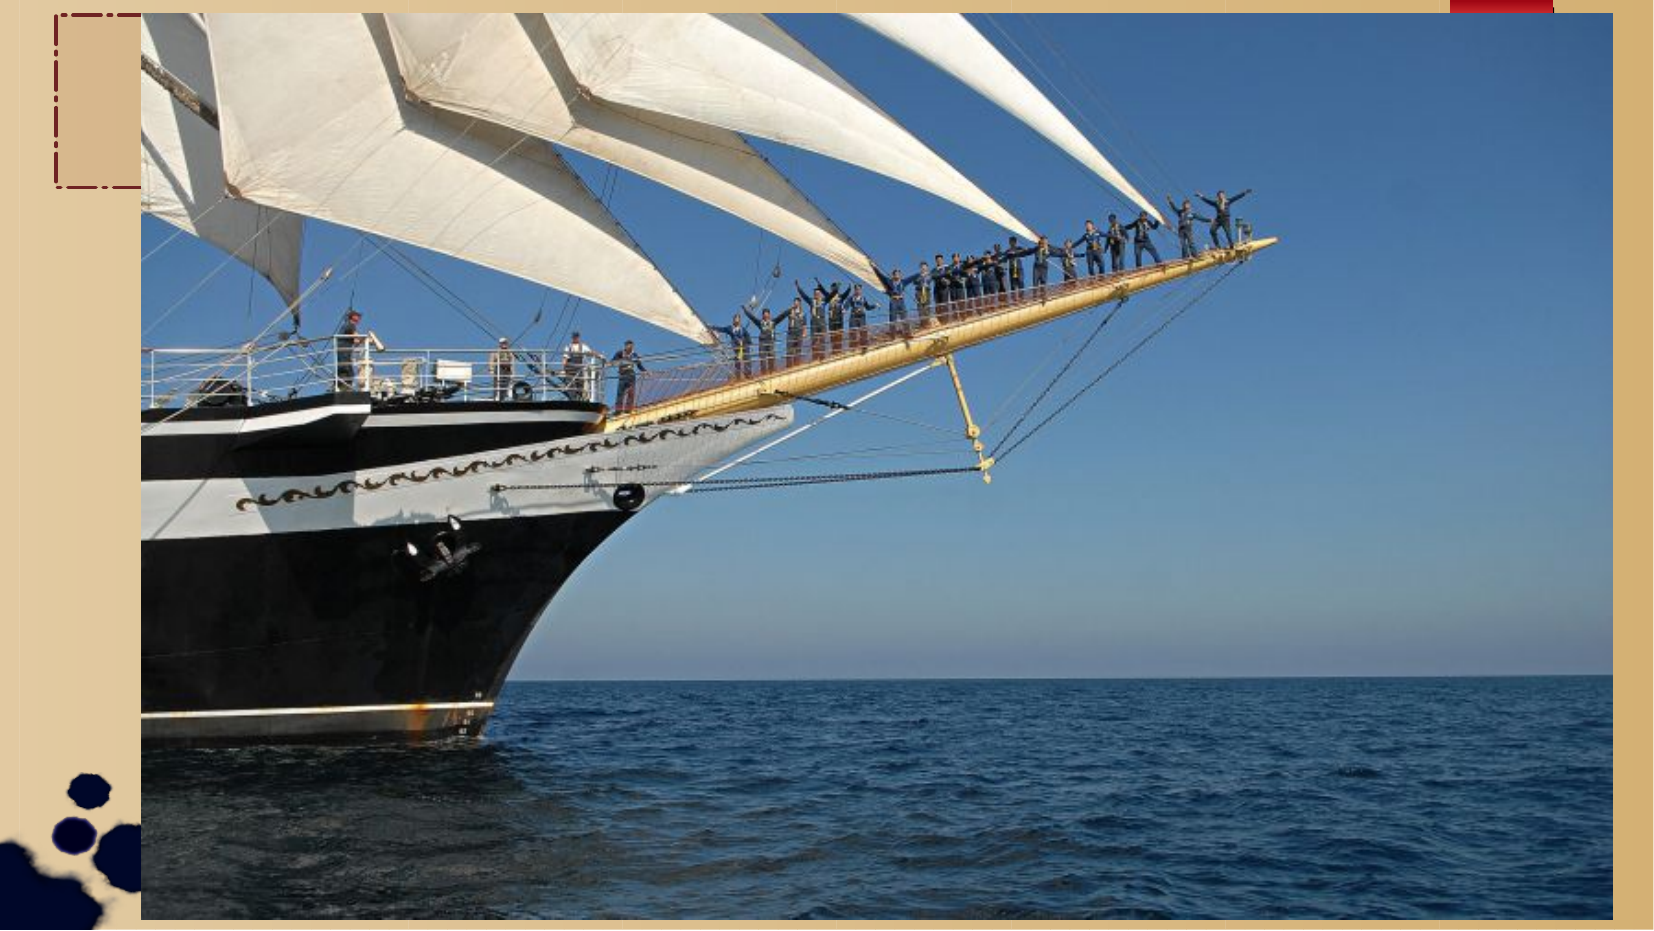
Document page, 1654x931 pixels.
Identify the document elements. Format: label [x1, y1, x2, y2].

picture [141, 13, 1613, 920]
